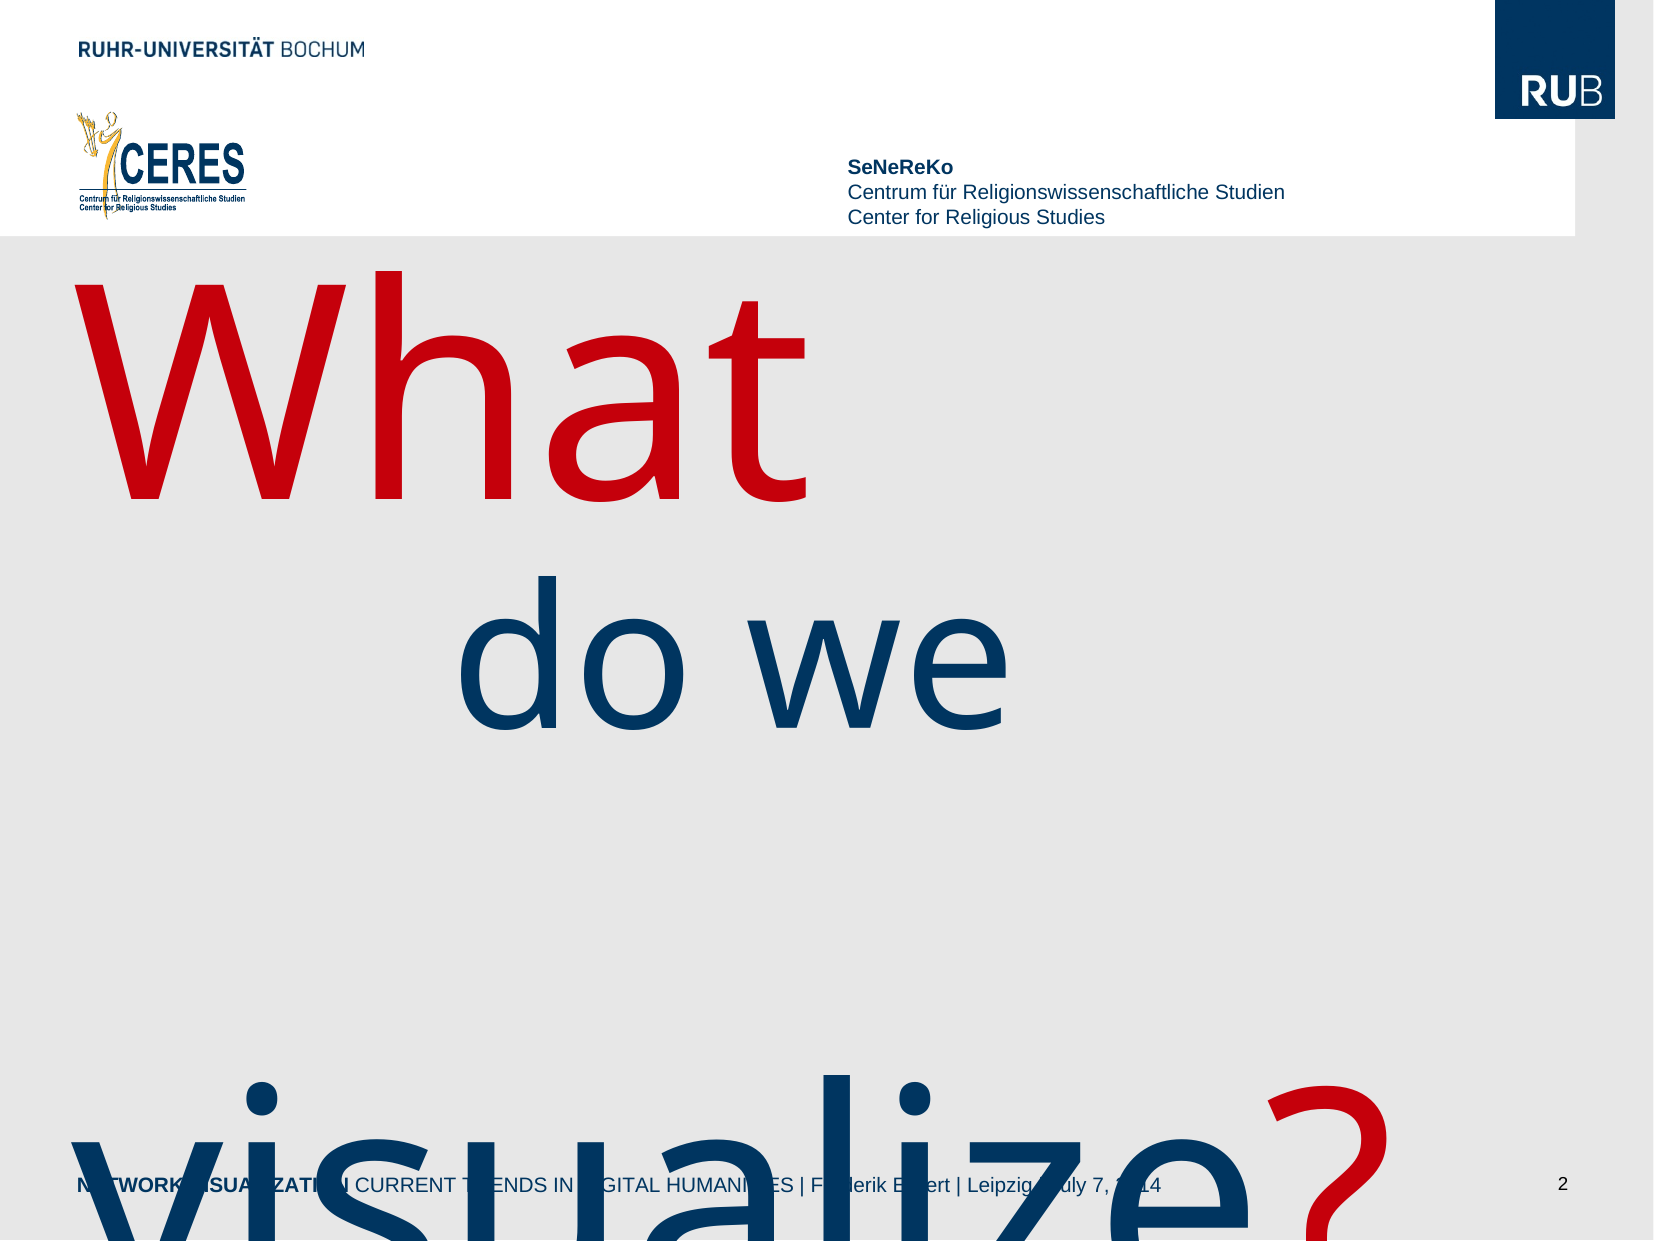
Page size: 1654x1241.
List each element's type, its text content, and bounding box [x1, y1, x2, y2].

picture [1495, 0, 1615, 119]
subtitle What do we visualize? [71, 269, 1571, 1074]
picture [79, 37, 364, 57]
